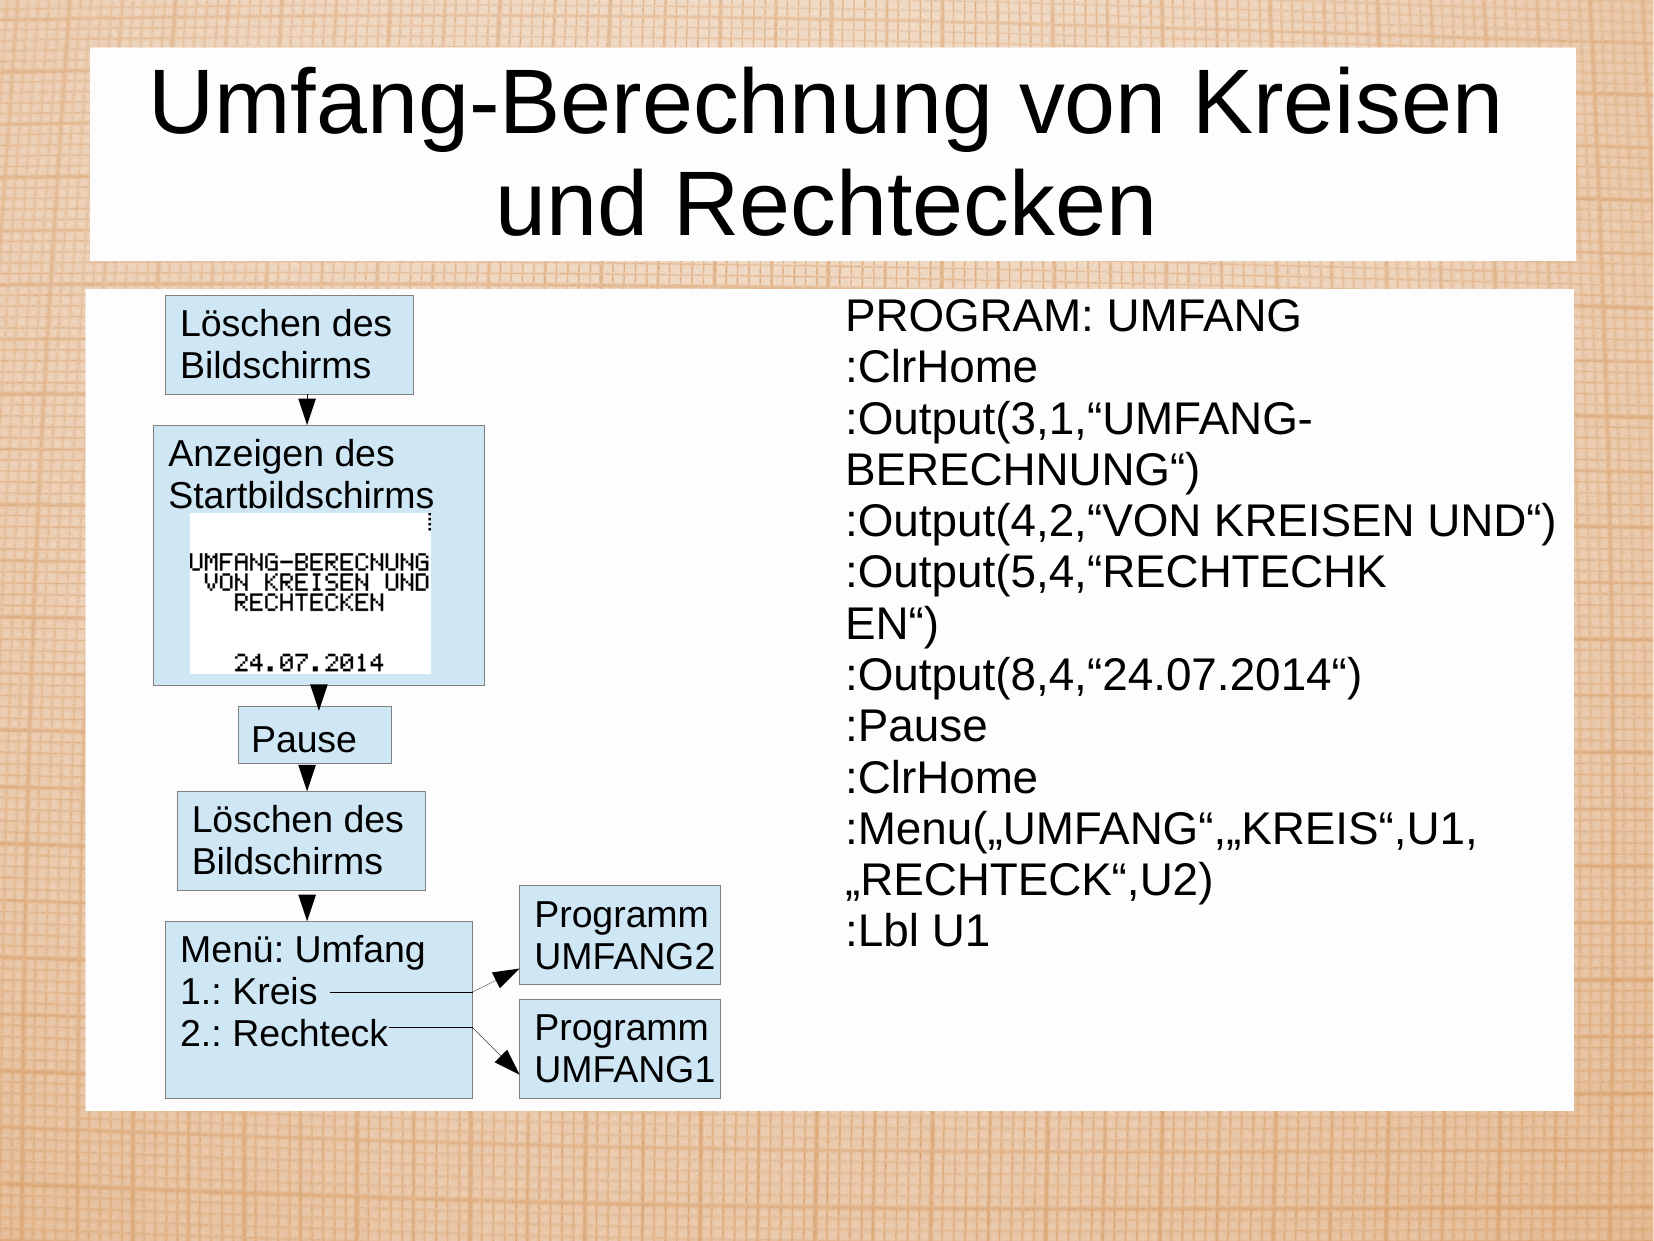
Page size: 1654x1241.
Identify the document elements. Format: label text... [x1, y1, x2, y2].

list PROGRAM: UMFANG :ClrHome :Output(3,1,“UMFANG-BERECHNUNG“) :Output(4,2,“VON KREISEN UND“) :Output(5,4,“RECHTECHK EN“) :Output(8,4,“24.07.2014“) :Pause :ClrHome :Menu(„UMFANG“,„KREIS“,U1,„RECHTECK“,U2) :Lbl U1 [845, 290, 1572, 1135]
text_box Menü: Umfang 1.: Kreis 2.: Rechteck [165, 921, 485, 1063]
text_box ProgrammUMFANG1 [519, 999, 745, 1099]
title Umfang-Berechnung von Kreisen und Rechtecken [82, 49, 1571, 257]
picture [0, 0, 1654, 1241]
text_box [165, 1063, 473, 1099]
text_box [320, 706, 392, 764]
text_box Löschen des Bildschirms [165, 295, 449, 395]
text_box [153, 525, 485, 686]
text_box Anzeigen des Startbildschirms [153, 425, 485, 525]
text_box [238, 706, 318, 710]
text_box Programm UMFANG2 [519, 885, 886, 985]
text_box Pause [236, 710, 390, 768]
text_box Löschen des Bildschirms [177, 791, 461, 891]
